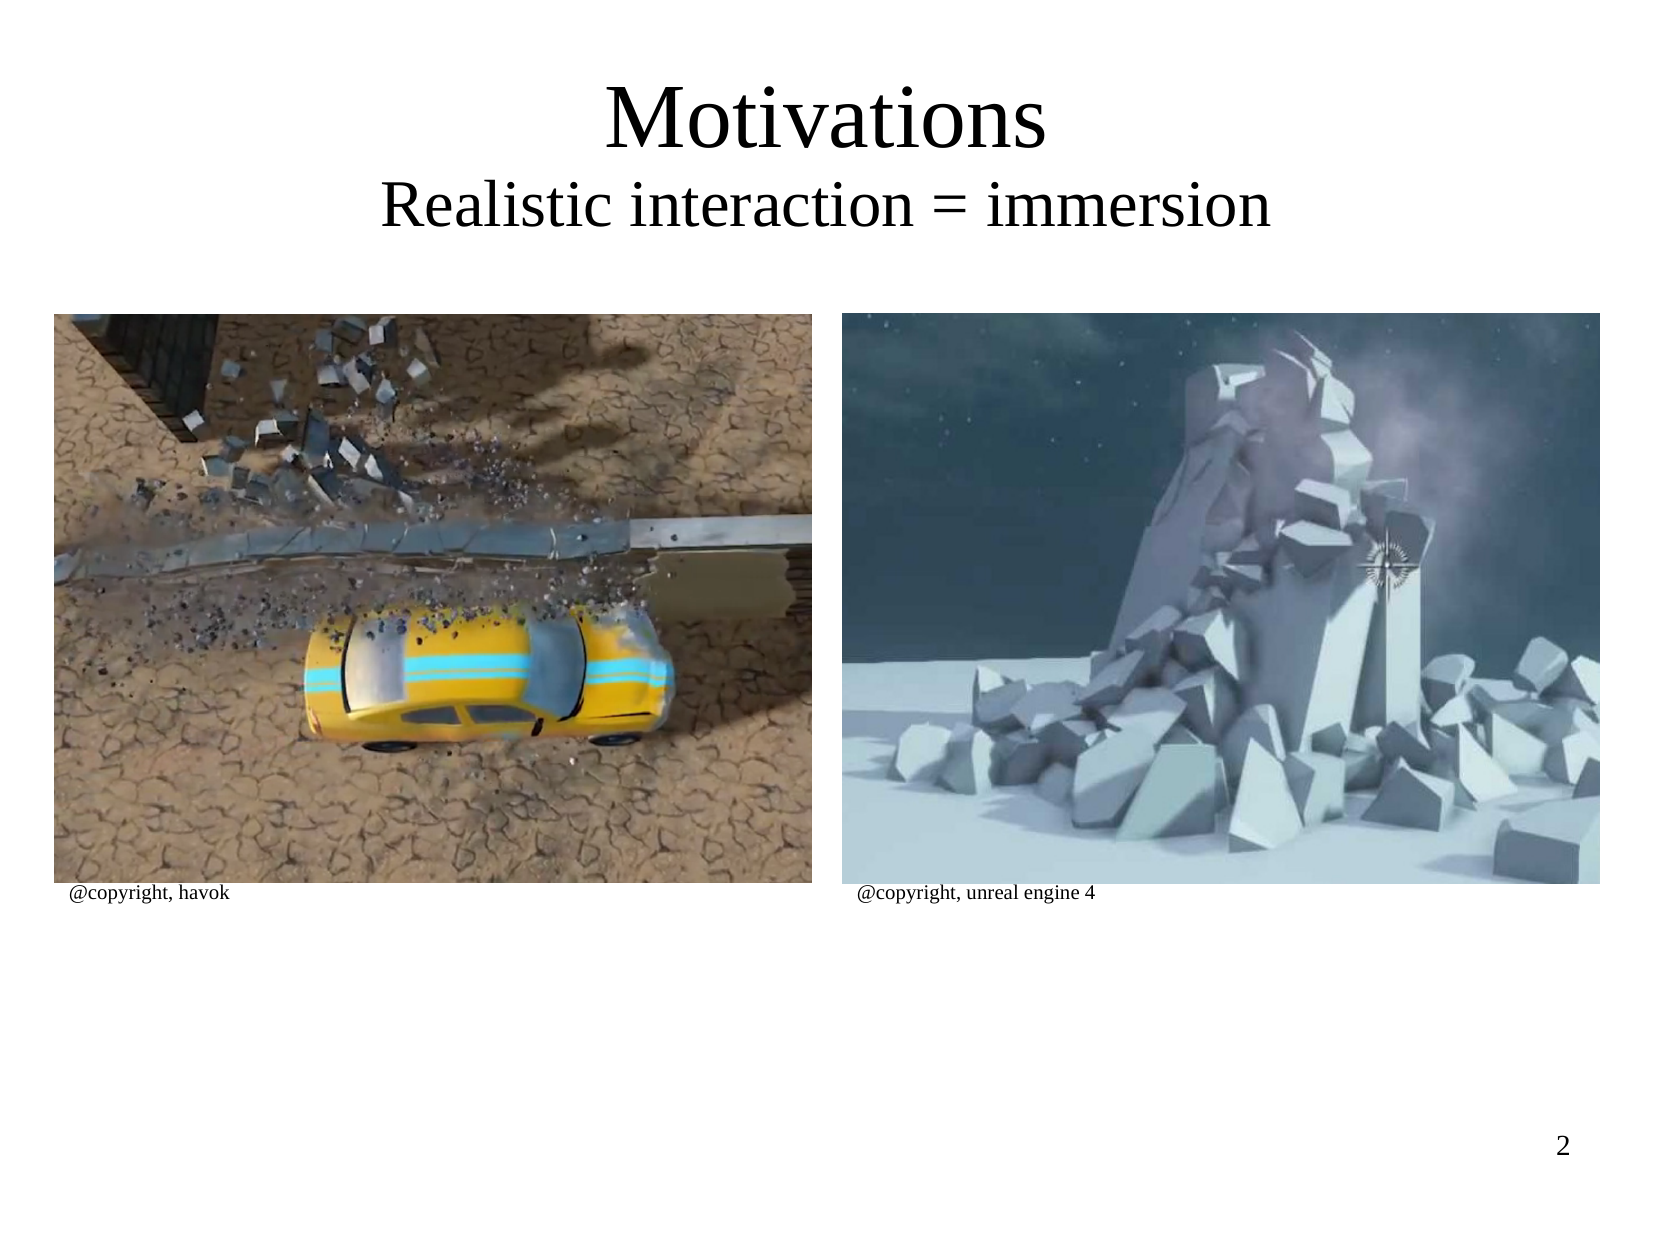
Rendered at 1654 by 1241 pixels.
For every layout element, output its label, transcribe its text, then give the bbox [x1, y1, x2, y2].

picture [54, 314, 812, 883]
text_box @copyright, unreal engine 4 [842, 884, 1244, 931]
text_box @copyright, havok [54, 883, 340, 931]
picture [842, 313, 1600, 884]
title Motivations Realistic interaction = immersion [82, 49, 1571, 257]
